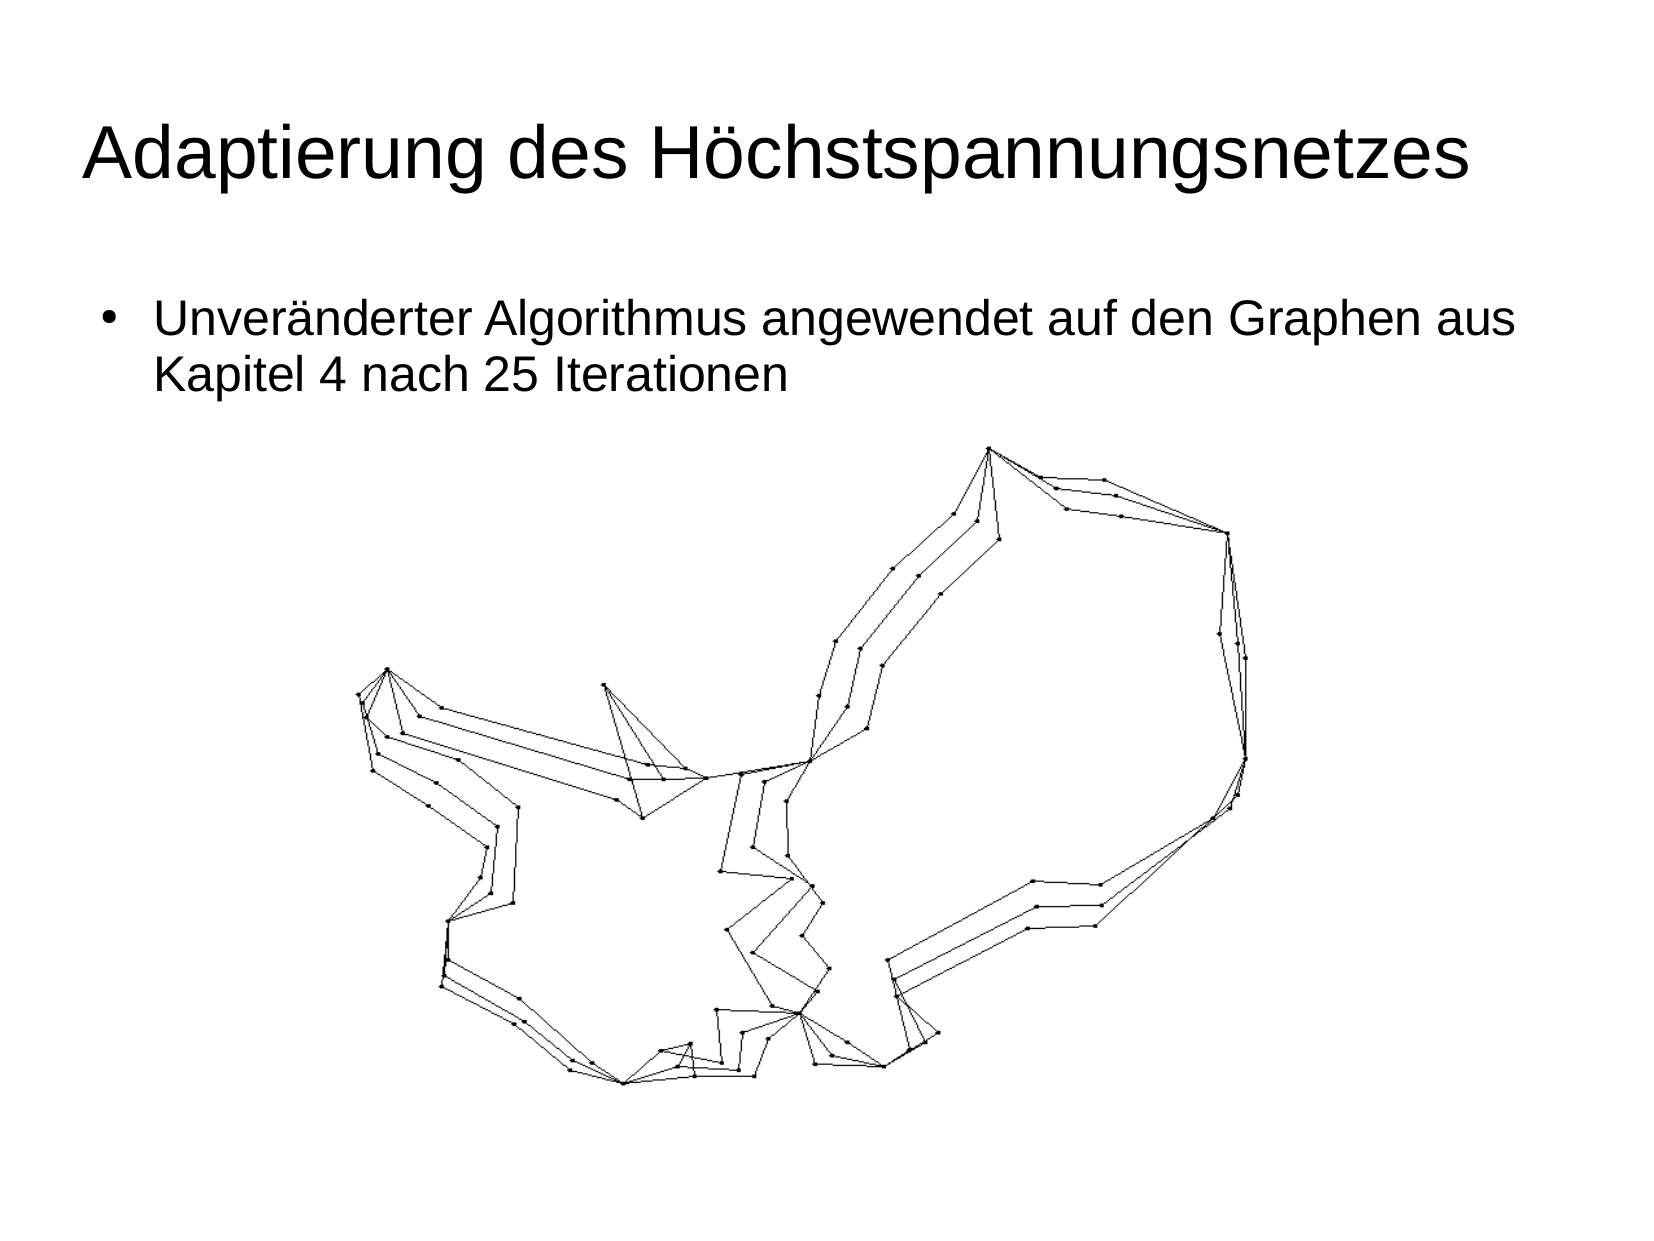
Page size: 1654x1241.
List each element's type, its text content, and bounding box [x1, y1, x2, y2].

list Unveränderter Algorithmus angewendet auf den Graphen aus Kapitel 4 nach 25 Iterationen [82, 290, 1571, 1109]
picture [313, 431, 1371, 1134]
title Adaptierung des Höchstspannungsnetzes [82, 49, 1571, 257]
